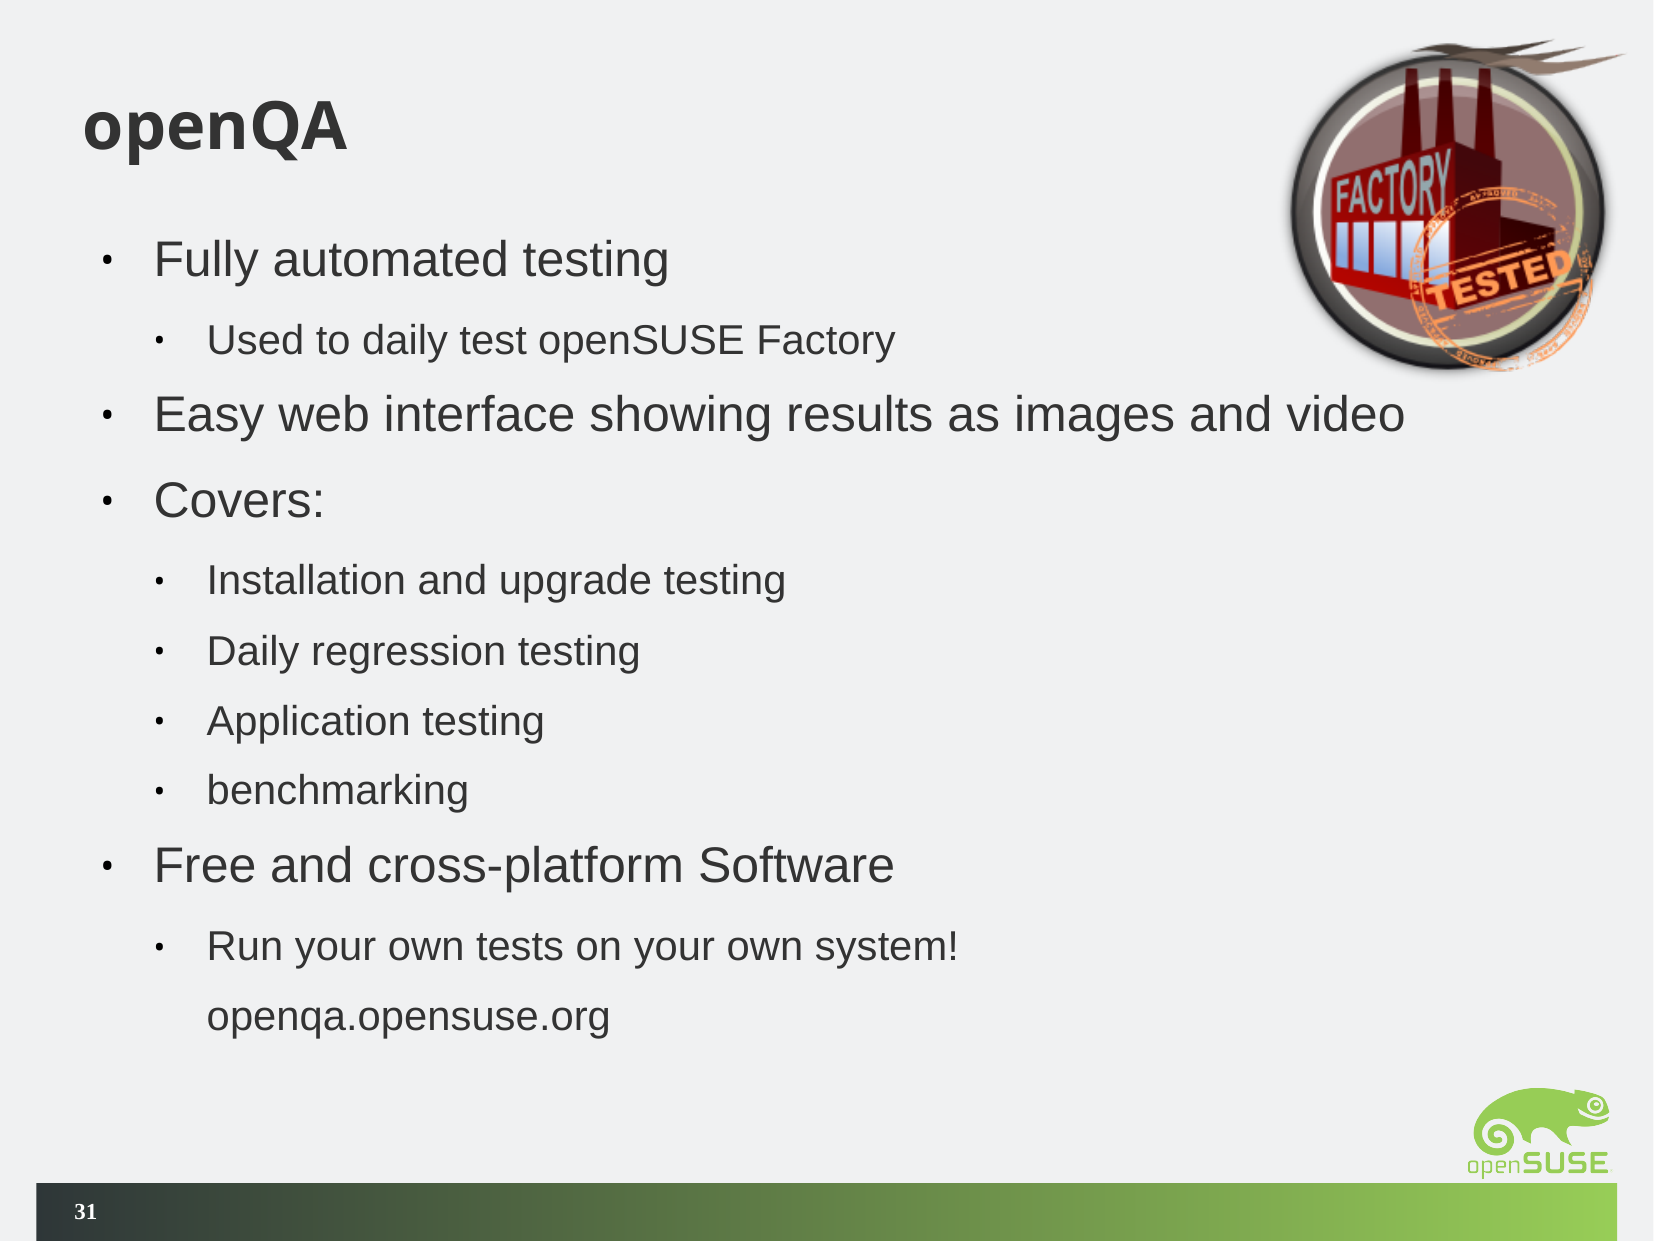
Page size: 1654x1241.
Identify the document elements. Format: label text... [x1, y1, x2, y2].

list Fully automated testing Used to daily test openSUSE Factory Easy web interface showing results as images and video Covers: Installation and upgrade testing Daily regression testing Application testing benchmarking Free and cross-platform Software Run your own tests on your own system! openqa.opensuse.org [82, 231, 1571, 1050]
title openQA [82, 49, 1274, 198]
picture [0, 0, 1654, 1241]
